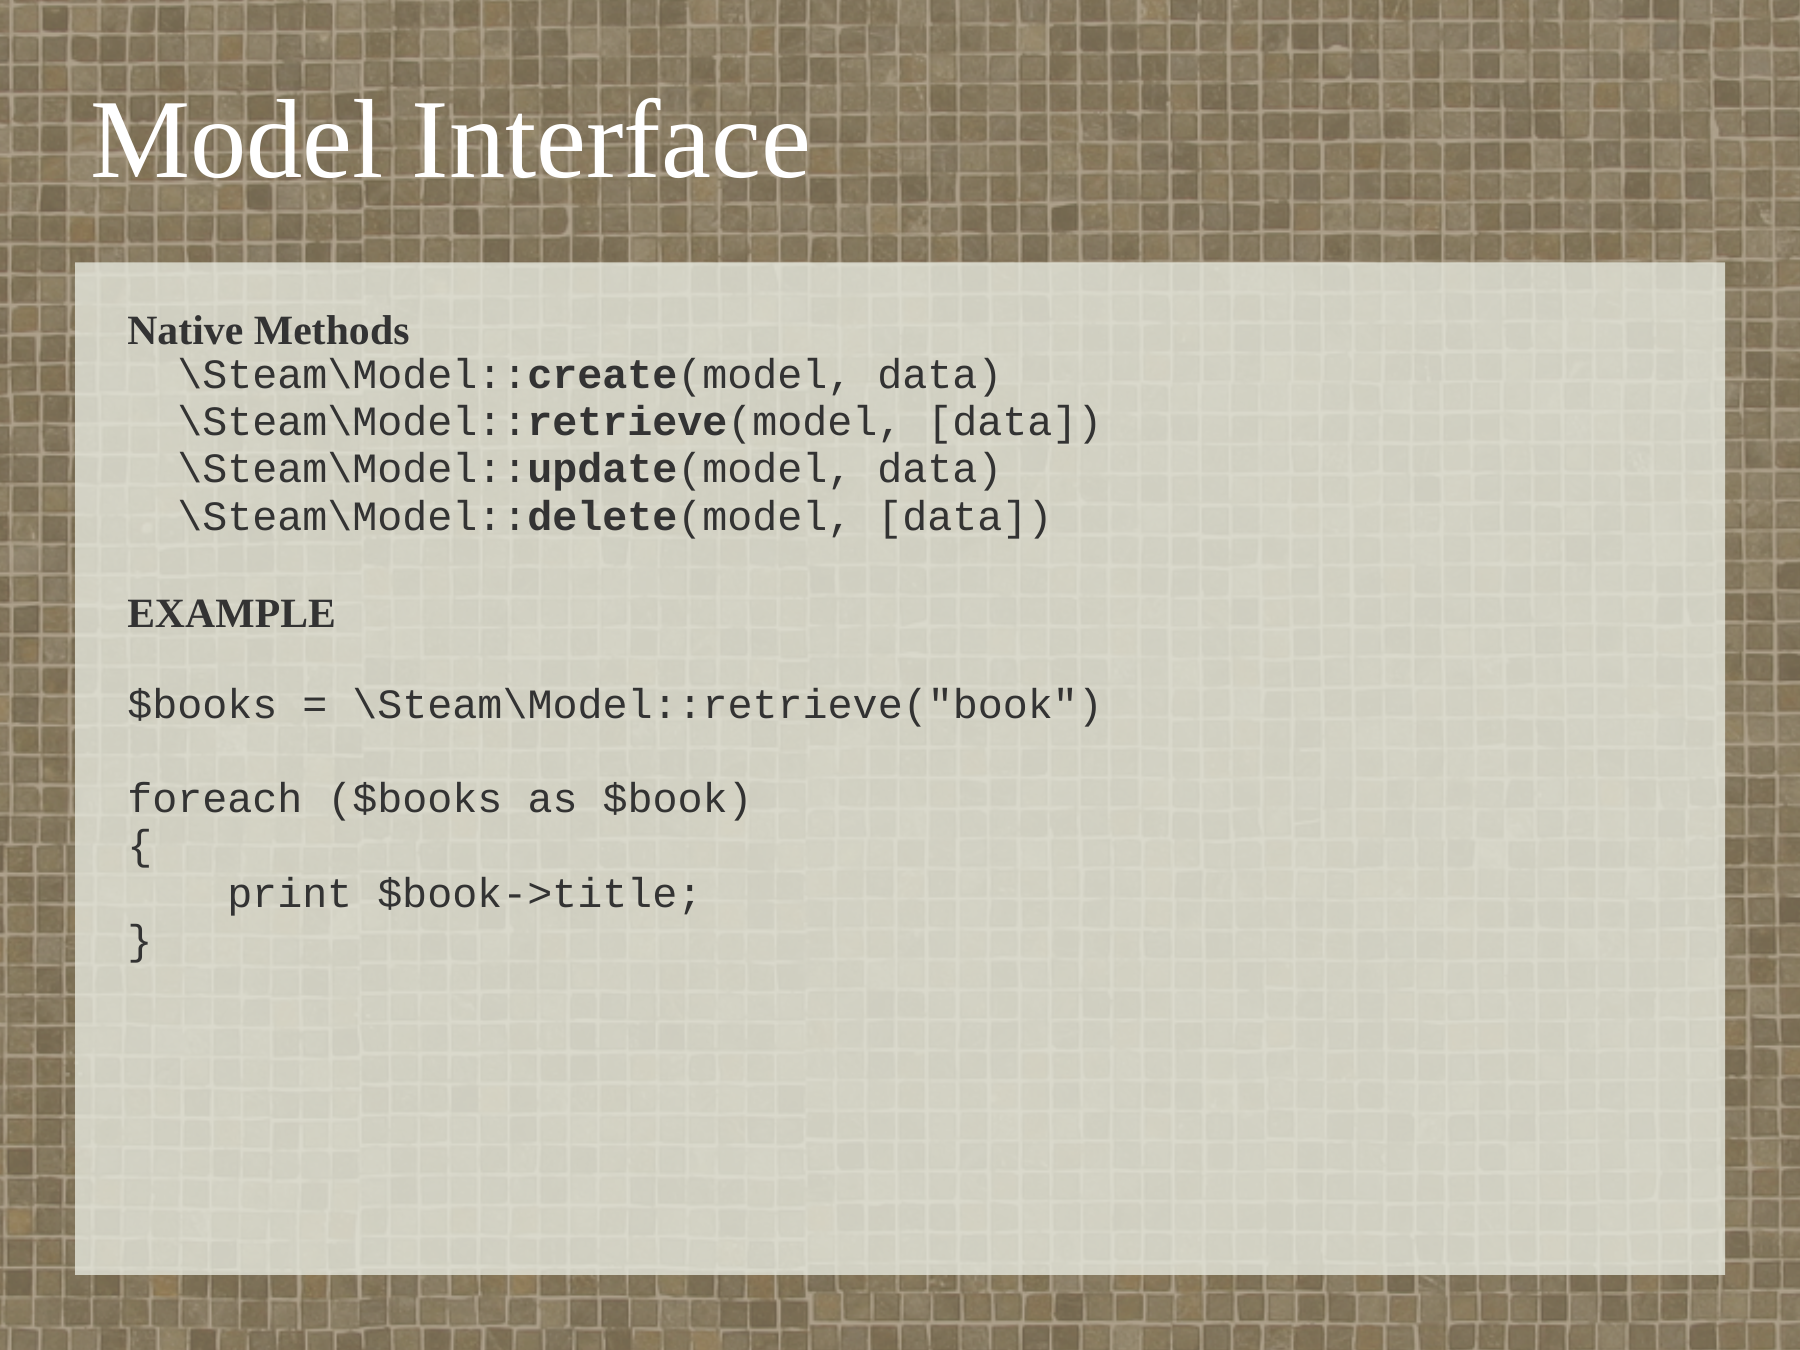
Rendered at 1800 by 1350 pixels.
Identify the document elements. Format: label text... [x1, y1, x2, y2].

title Model Interface [89, 53, 1710, 226]
text_box [0, 0, 1800, 1350]
text_box Native Methods \Steam\Model::create(model, data) \Steam\Model::retrieve(model, [data]) \Steam\Model::update(model, data) \Steam\Model::delete(model, [data]) EXAMPLE $books = \Steam\Model::retrieve("book") foreach ($books as $book) { print $book->title; } [112, 300, 1688, 1238]
